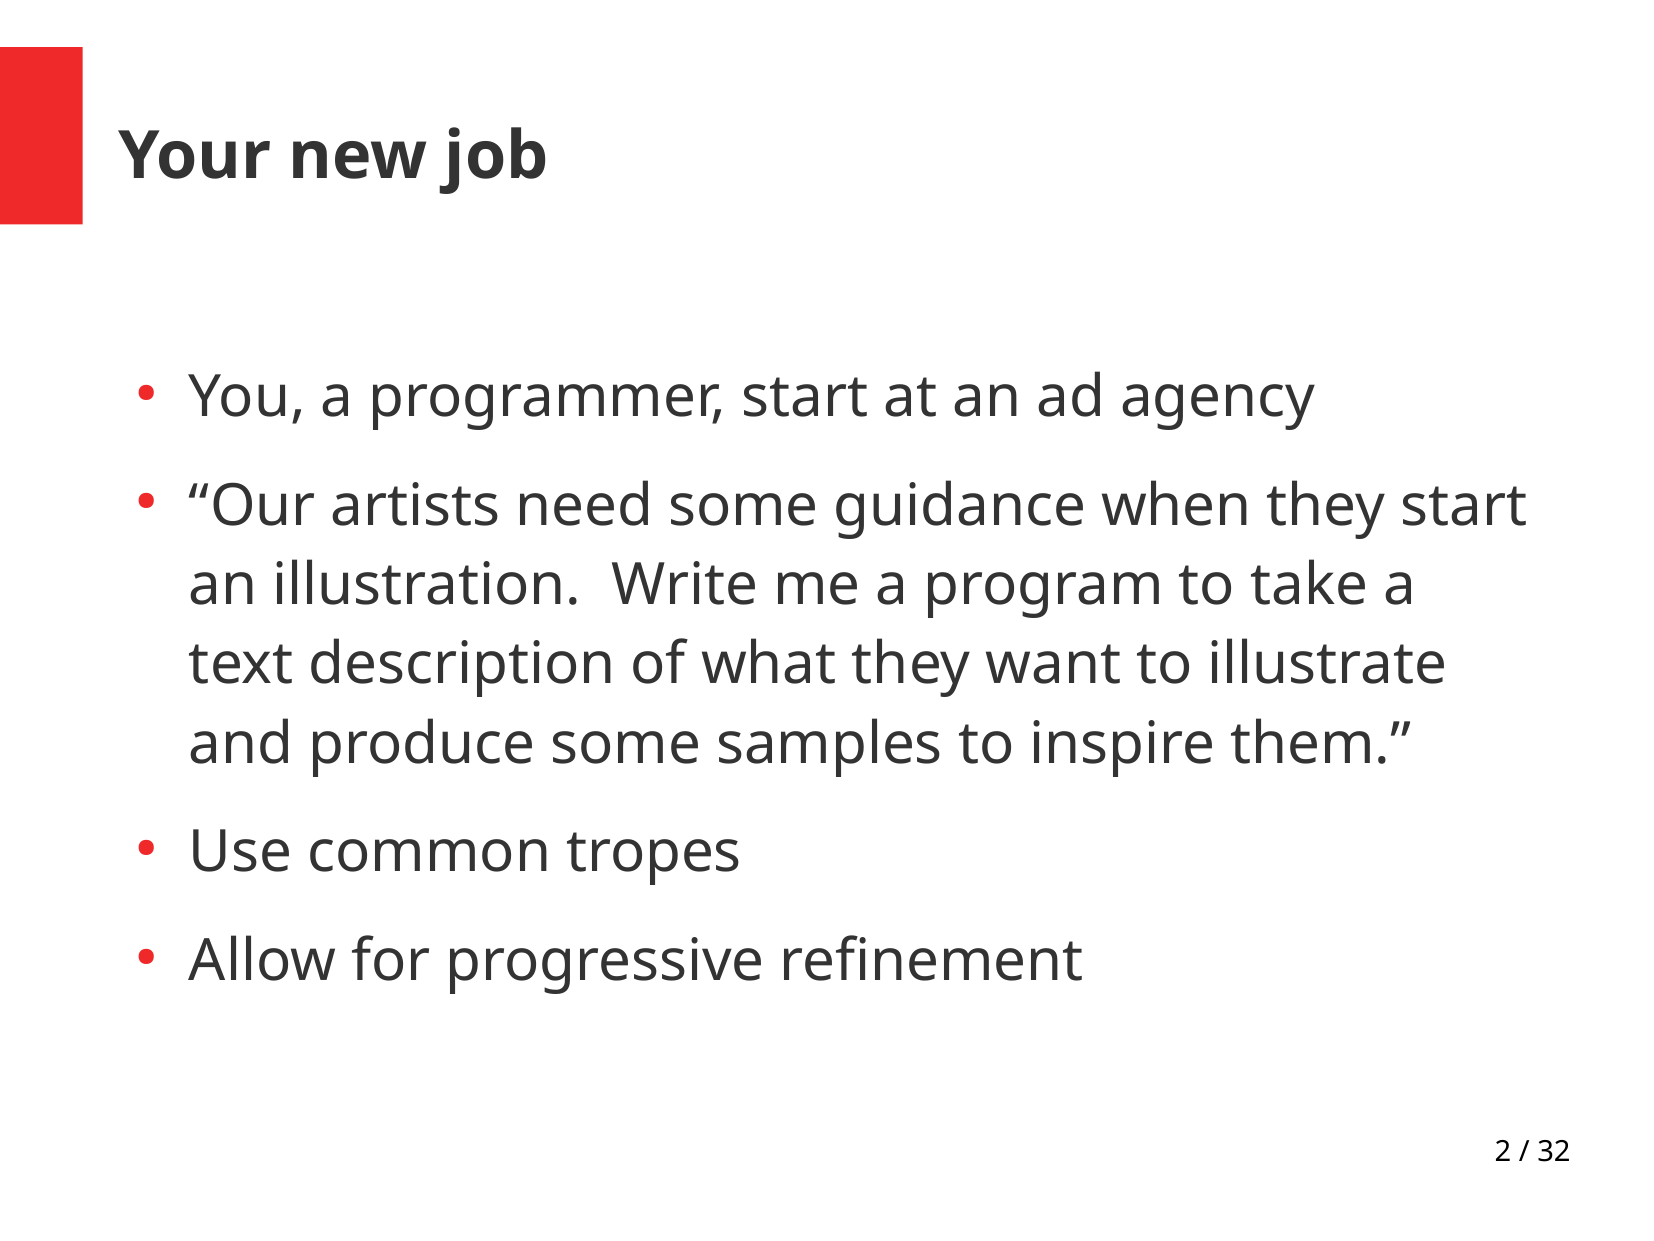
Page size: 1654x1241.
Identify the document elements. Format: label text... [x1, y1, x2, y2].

list You, a programmer, start at an ad agency “Our artists need some guidance when they start an illustration. Write me a program to take a text description of what they want to illustrate and produce some samples to inspire them.” Use common tropes Allow for progressive refinement [118, 354, 1536, 1074]
title Your new job [118, 49, 1571, 257]
